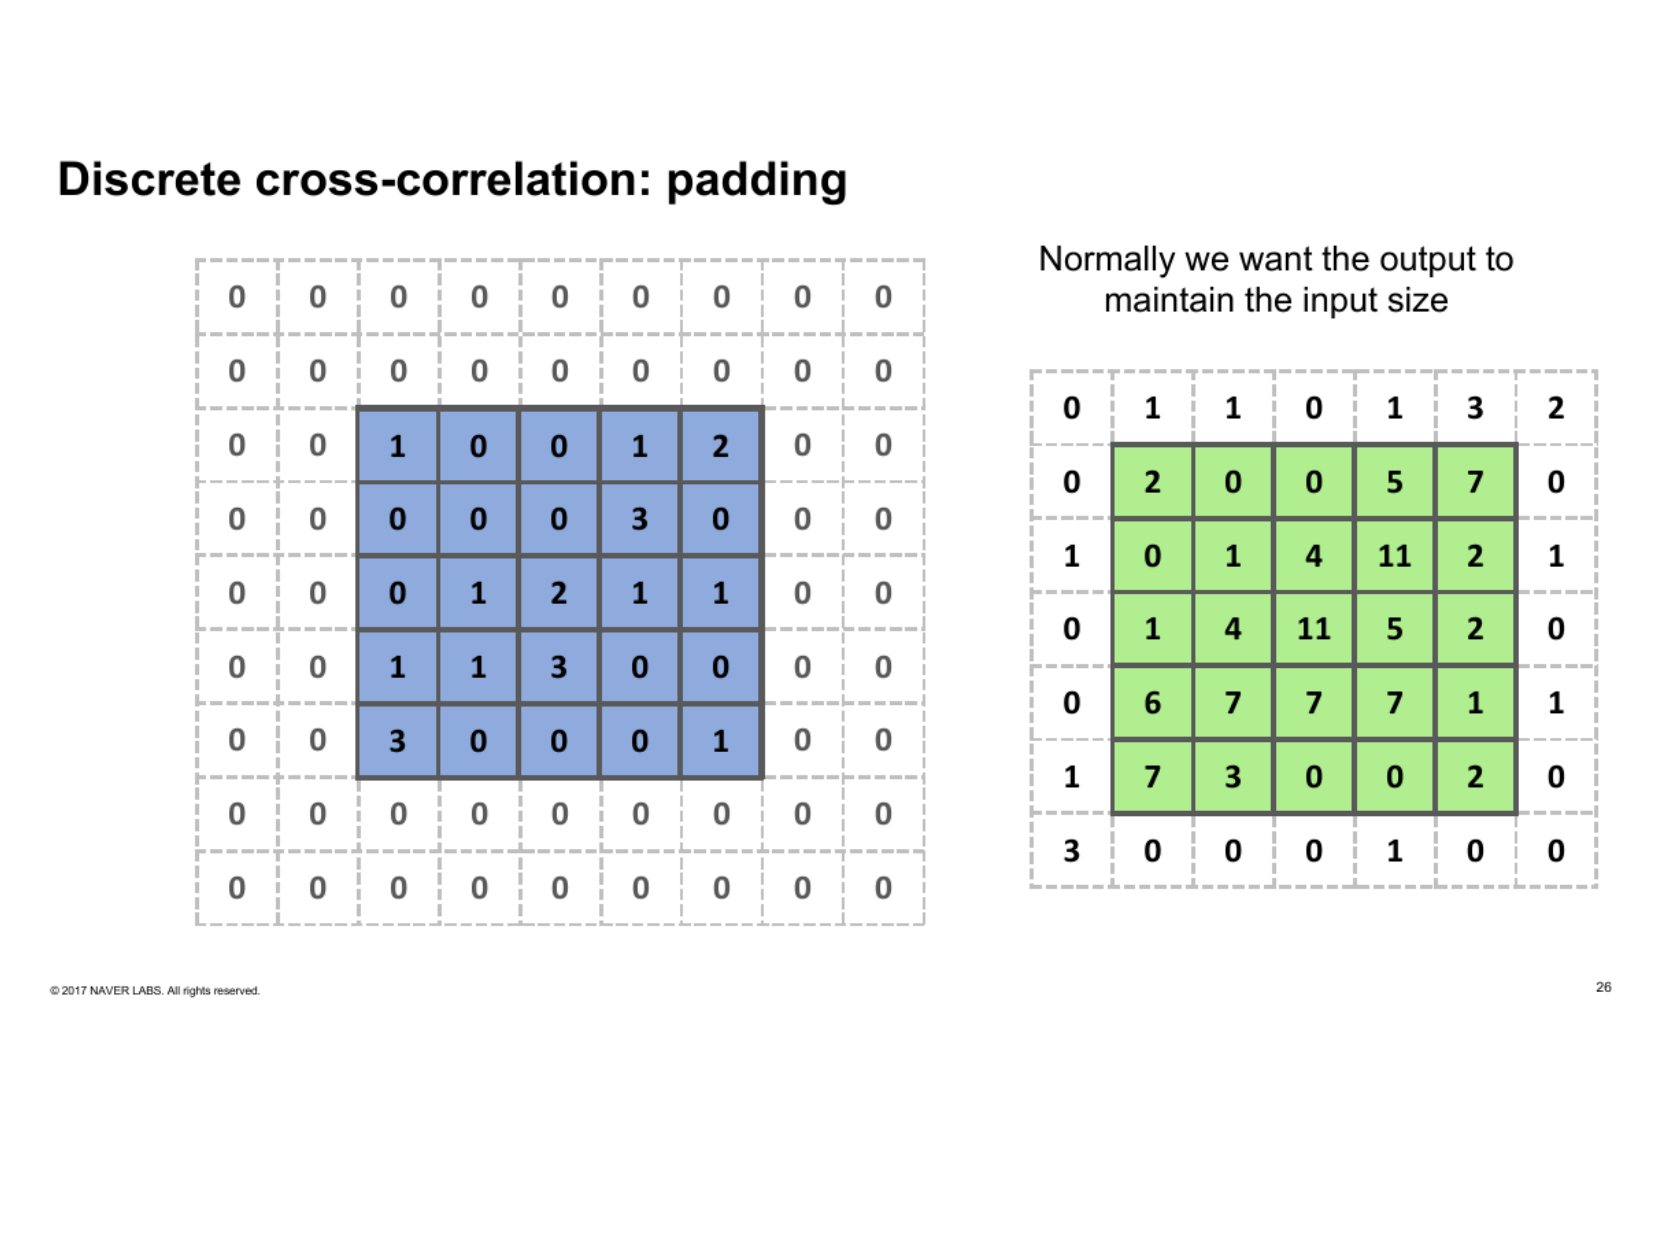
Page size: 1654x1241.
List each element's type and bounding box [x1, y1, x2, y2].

picture [2, 117, 1654, 1040]
